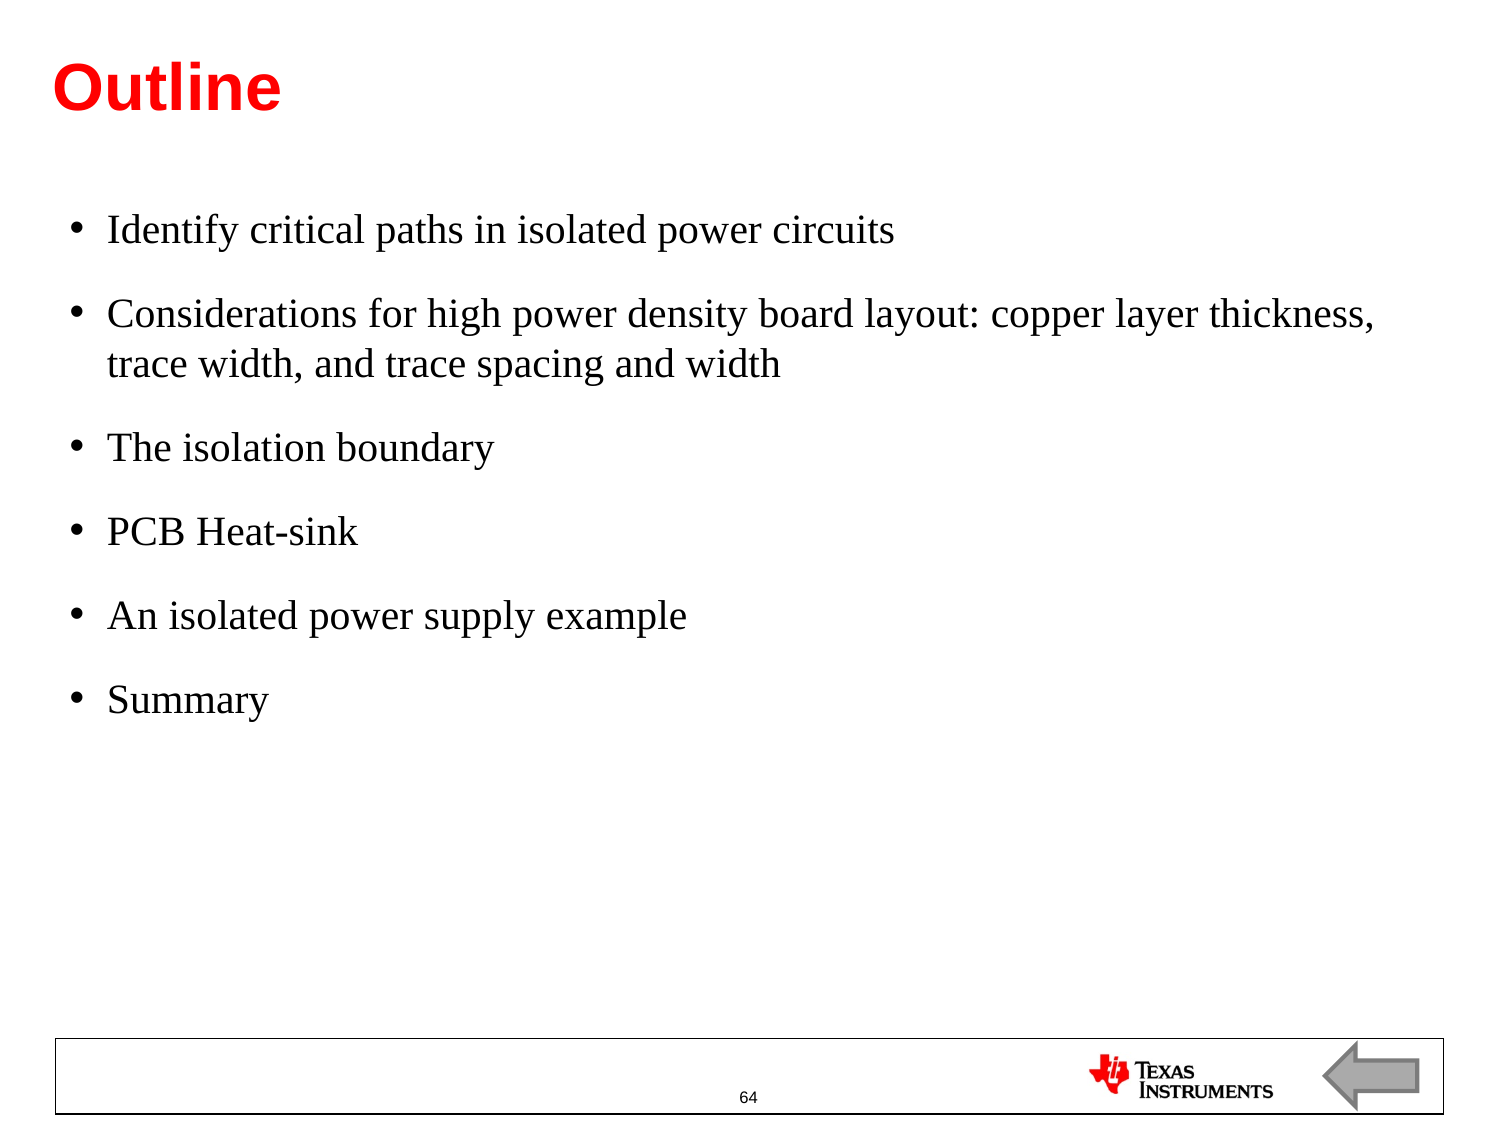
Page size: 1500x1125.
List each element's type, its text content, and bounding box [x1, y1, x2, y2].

text_box [1324, 1045, 1418, 1107]
list Identify critical paths in isolated power circuits Considerations for high power density board layout: copper layer thickness, trace width, and trace spacing and width The isolation boundary PCB Heat-sink An isolated power supply example Summary [54, 194, 1444, 965]
title Outline [37, 23, 1426, 158]
text_box <numero> [715, 1082, 782, 1112]
picture [1087, 1052, 1274, 1099]
